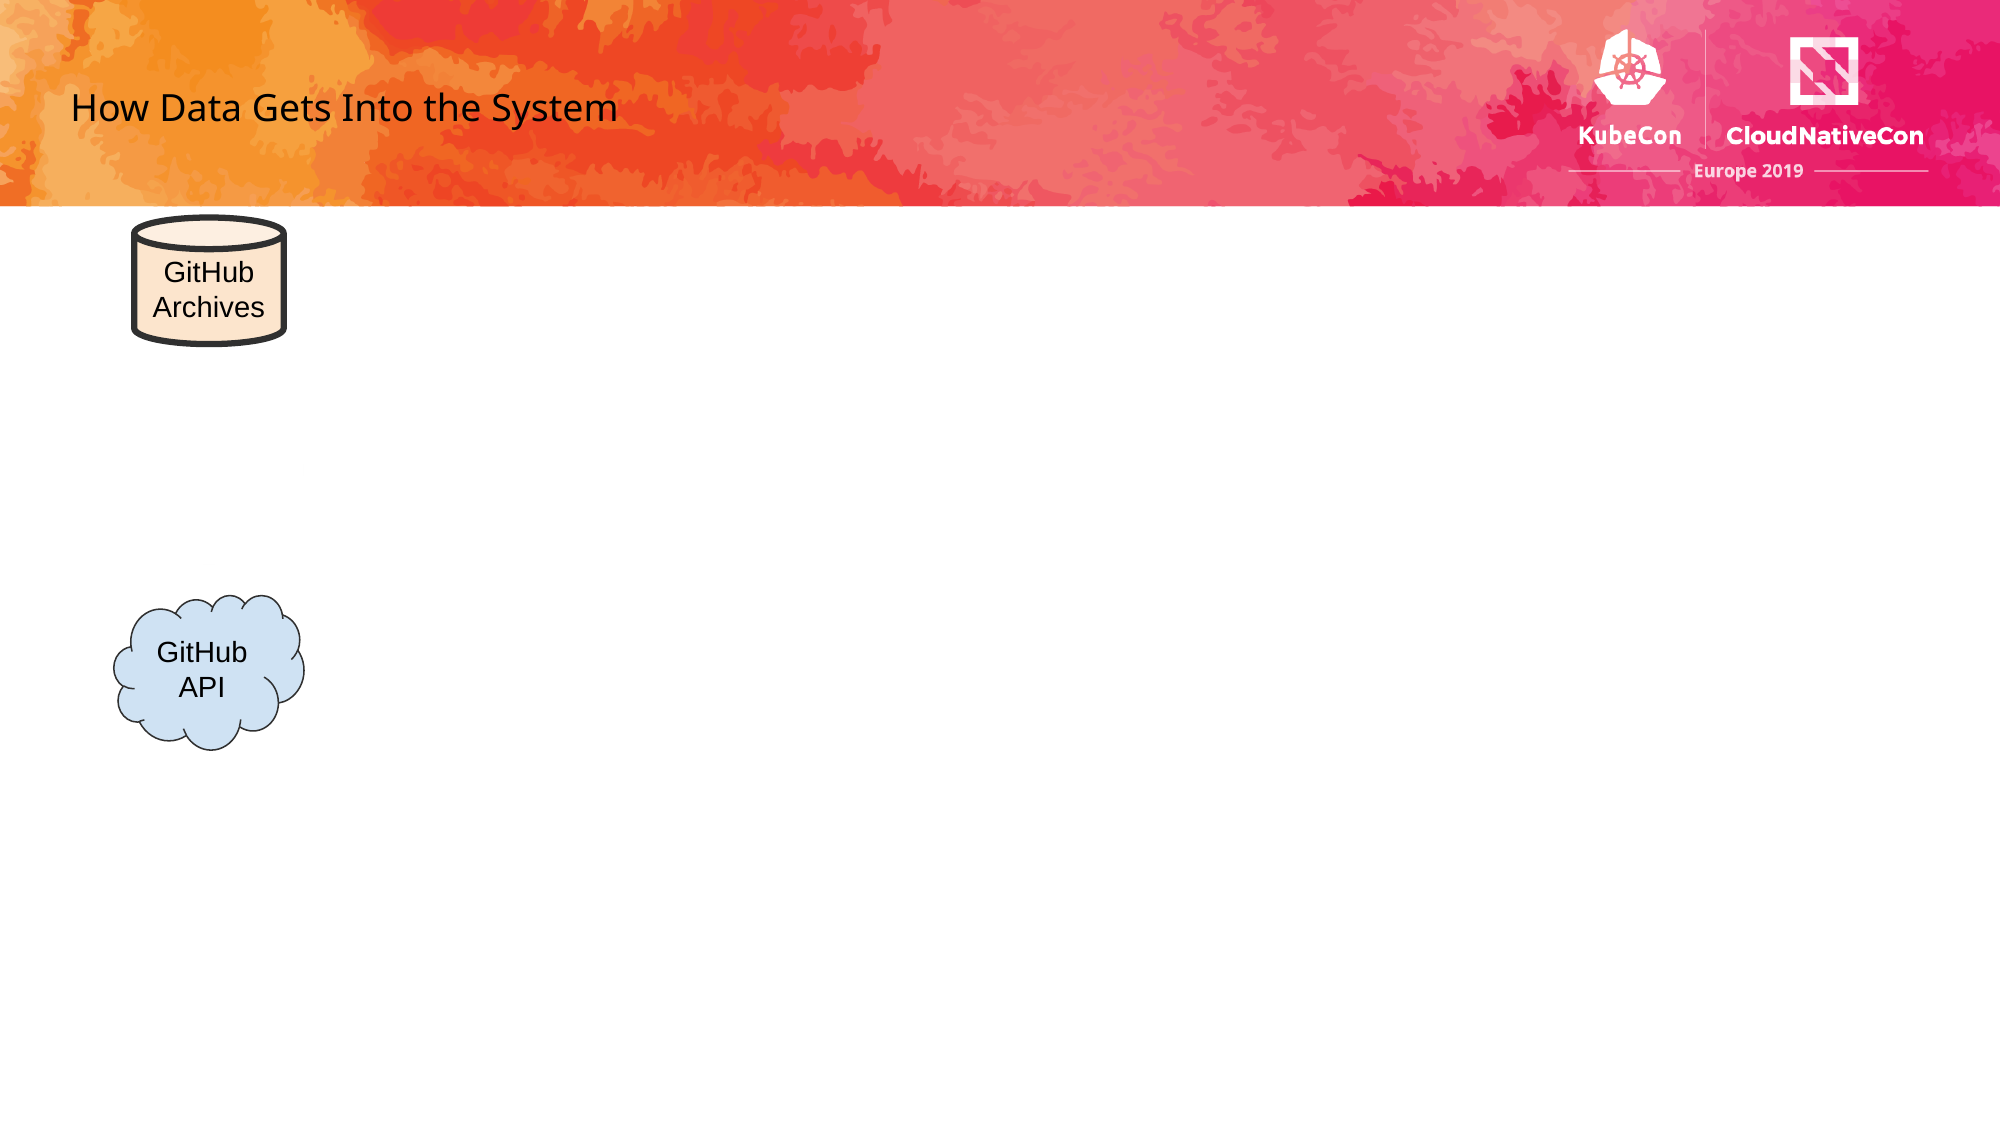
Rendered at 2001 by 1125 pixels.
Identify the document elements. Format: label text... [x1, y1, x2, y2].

title How Data Gets Into the System [70, 0, 1796, 217]
picture [0, 0, 2000, 1125]
text_box GitHub Archives [134, 236, 284, 345]
text_box GitHub API [113, 595, 305, 751]
